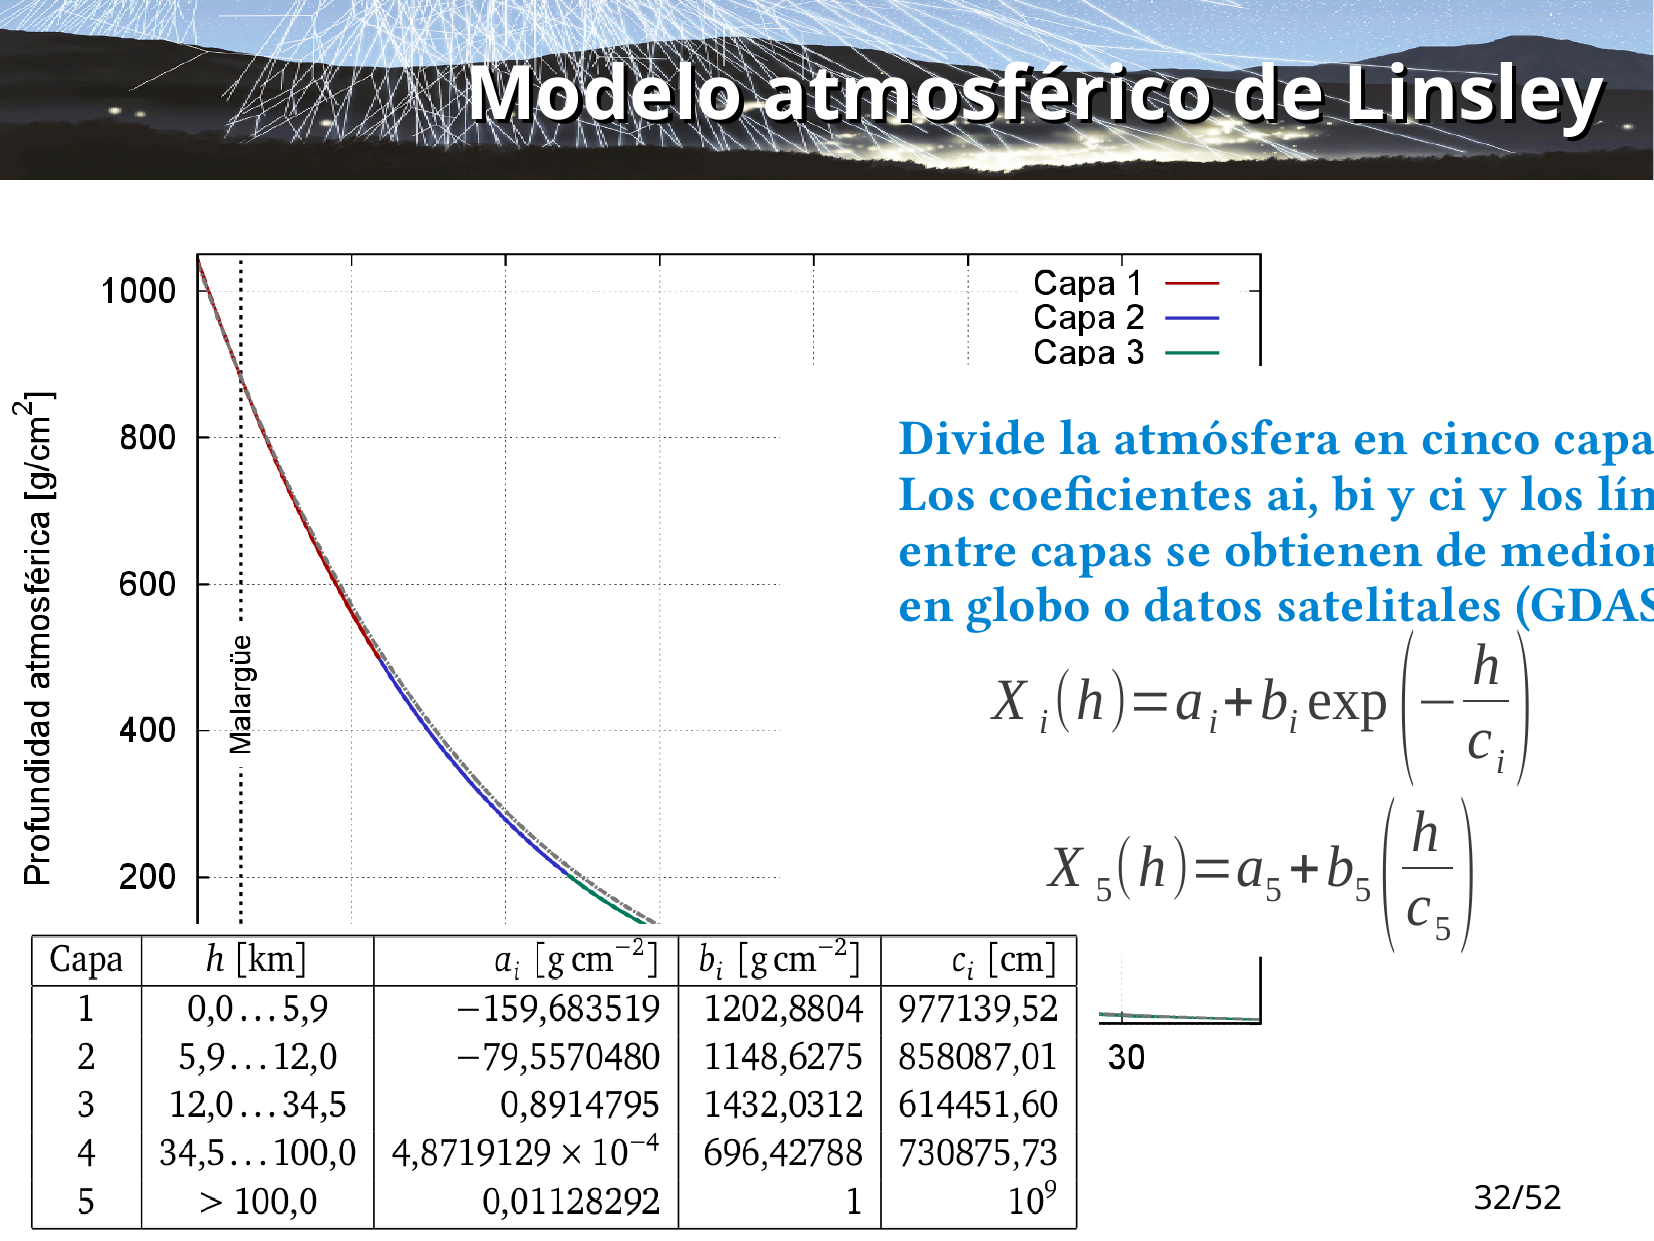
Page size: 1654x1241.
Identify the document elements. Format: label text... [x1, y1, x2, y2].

title Modelo atmosférico de Linsley [45, 15, 1606, 166]
text_box [1638, 443, 1644, 451]
text_box Divide la atmósfera en cinco capas Los coeficientes ai, bi y ci y los límites entre capas se obtienen de mediones en globo o datos satelitales (GDAS) [881, 396, 1571, 650]
text_box [1571, 501, 1576, 509]
text_box [1647, 590, 1654, 601]
text_box [779, 366, 1654, 957]
picture [0, 0, 1654, 180]
picture [6, 212, 1323, 1241]
text_box [1580, 591, 1594, 619]
chart [968, 650, 1551, 957]
